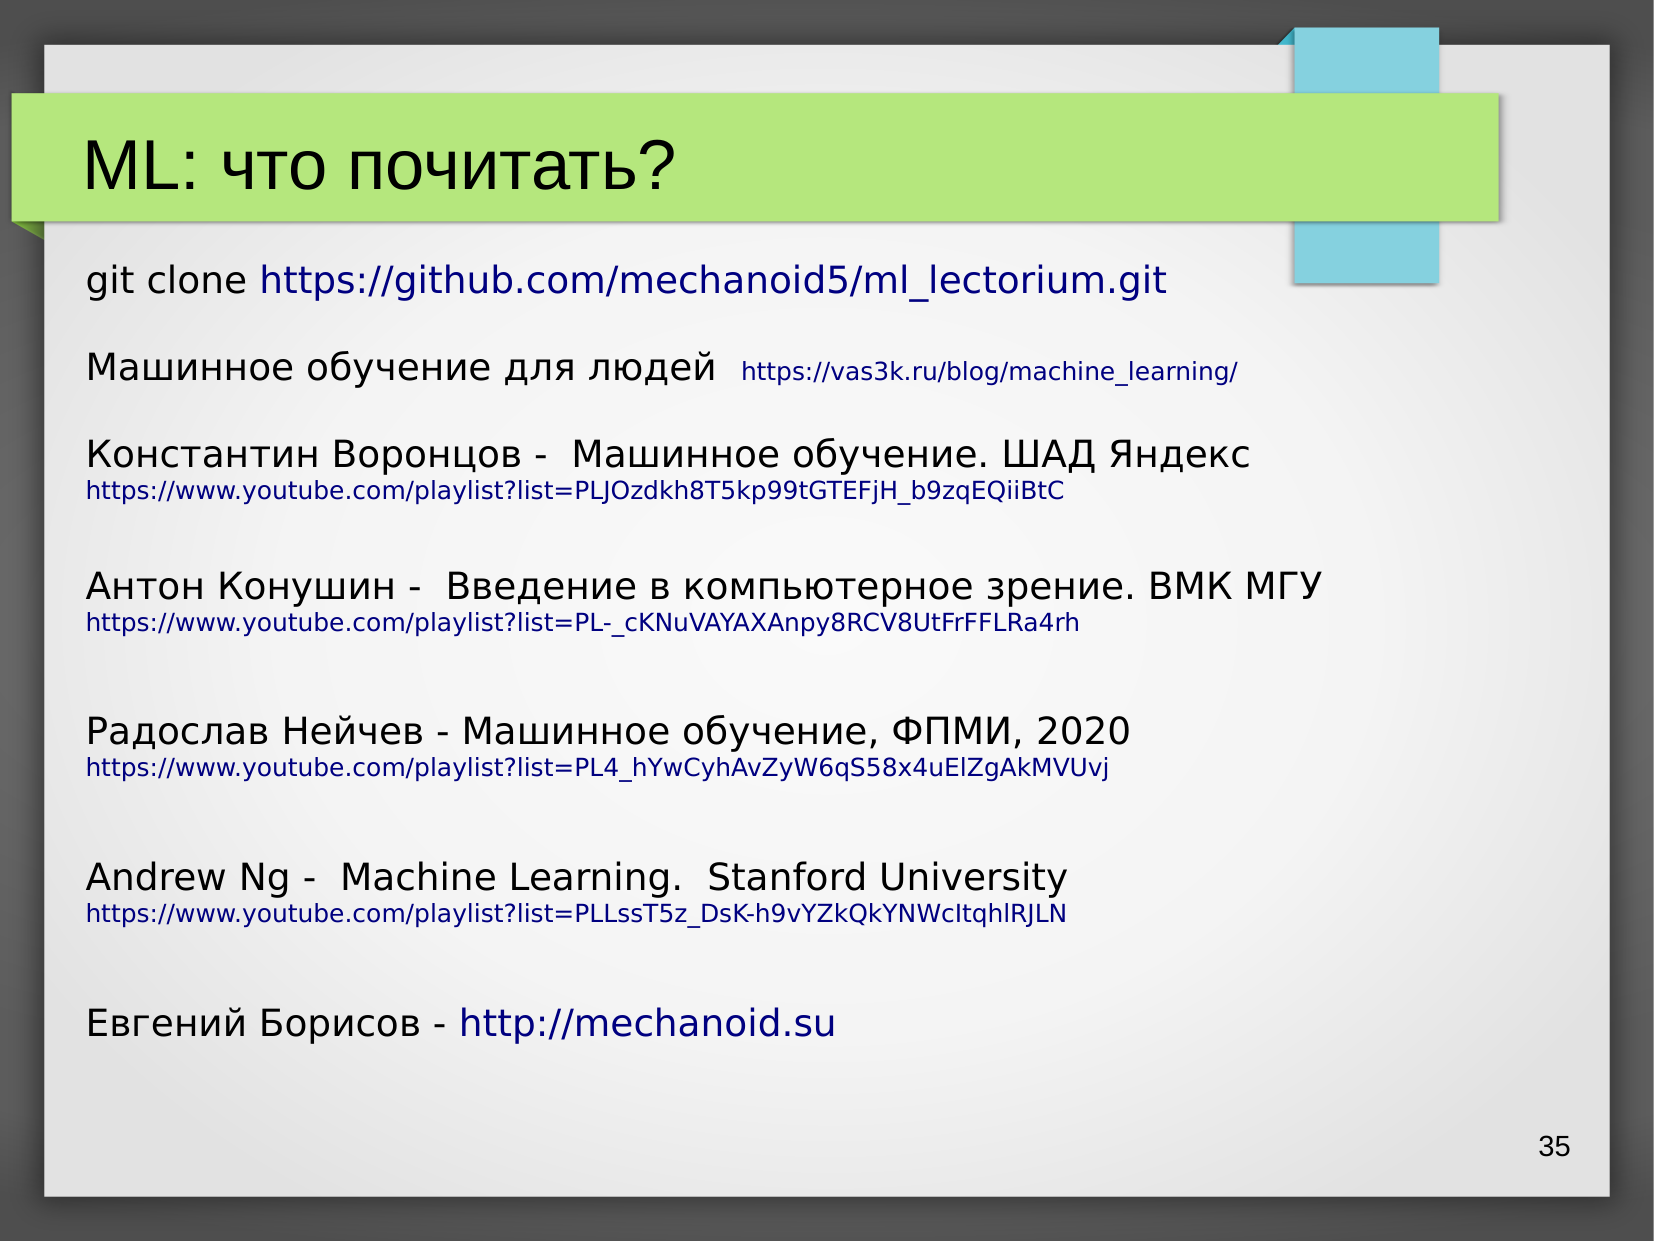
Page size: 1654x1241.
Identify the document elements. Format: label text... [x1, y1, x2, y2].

text_box git clone https://github.com/mechanoid5/ml_lectorium.git Машинное обучение для людей https://vas3k.ru/blog/machine_learning/ Константин Воронцов - Машинное обучение. ШАД Яндексhttps://www.youtube.com/playlist?list=PLJOzdkh8T5kp99tGTEFjH_b9zqEQiiBtC Антон Конушин - Введение в компьютерное зрение. ВМК МГУ https://www.youtube.com/playlist?list=PL-_cKNuVAYAXAnpy8RCV8UtFrFFLRa4rh Радослав Нейчев - Машинное обучение, ФПМИ, 2020 https://www.youtube.com/playlist?list=PL4_hYwCyhAvZyW6qS58x4uElZgAkMVUvj Andrew Ng - Machine Learning. Stanford University https://www.youtube.com/playlist?list=PLLssT5z_DsK-h9vYZkQkYNWcItqhlRJLN Евгений Борисов - http://mechanoid.su [70, 251, 1536, 1122]
title ML: что почитать? [82, 125, 969, 205]
picture [0, 0, 1654, 1241]
